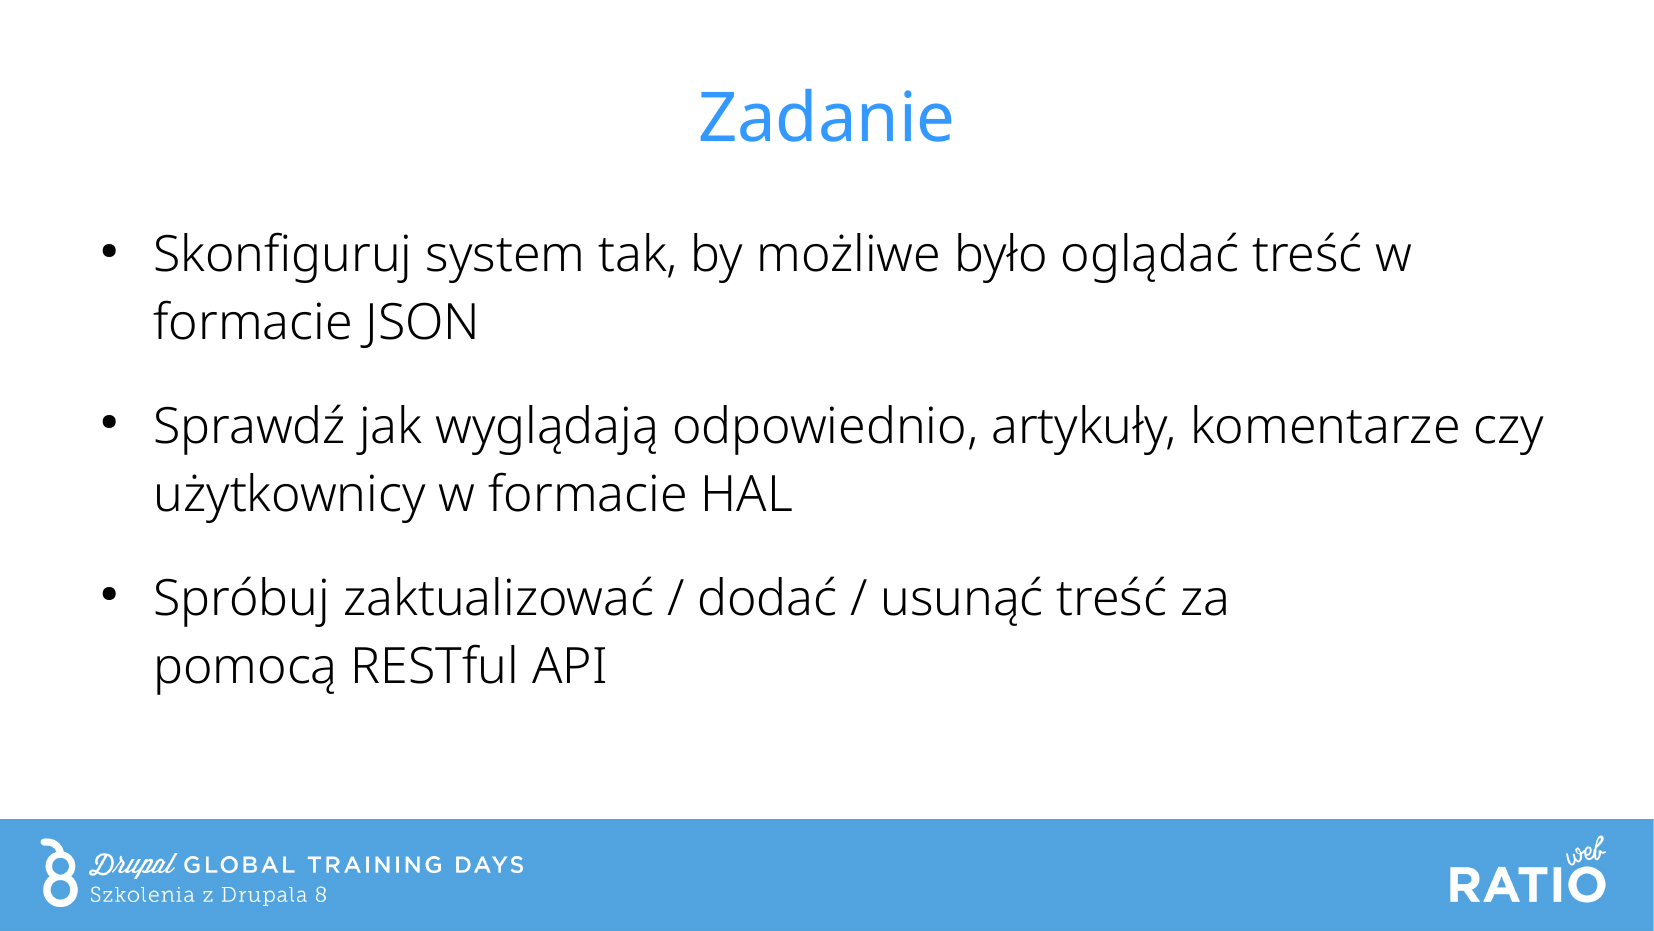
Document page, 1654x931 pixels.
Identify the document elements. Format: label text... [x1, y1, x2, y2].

picture [0, 0, 1654, 931]
title Zadanie [82, 37, 1571, 193]
list Skonfiguruj system tak, by możliwe było oglądać treść w formacie JSON Sprawdź jak wyglądają odpowiednio, artykuły, komentarze czy użytkownicy w formacie HAL Spróbuj zaktualizować / dodać / usunąć treść za pomocą RESTful API [82, 217, 1571, 758]
